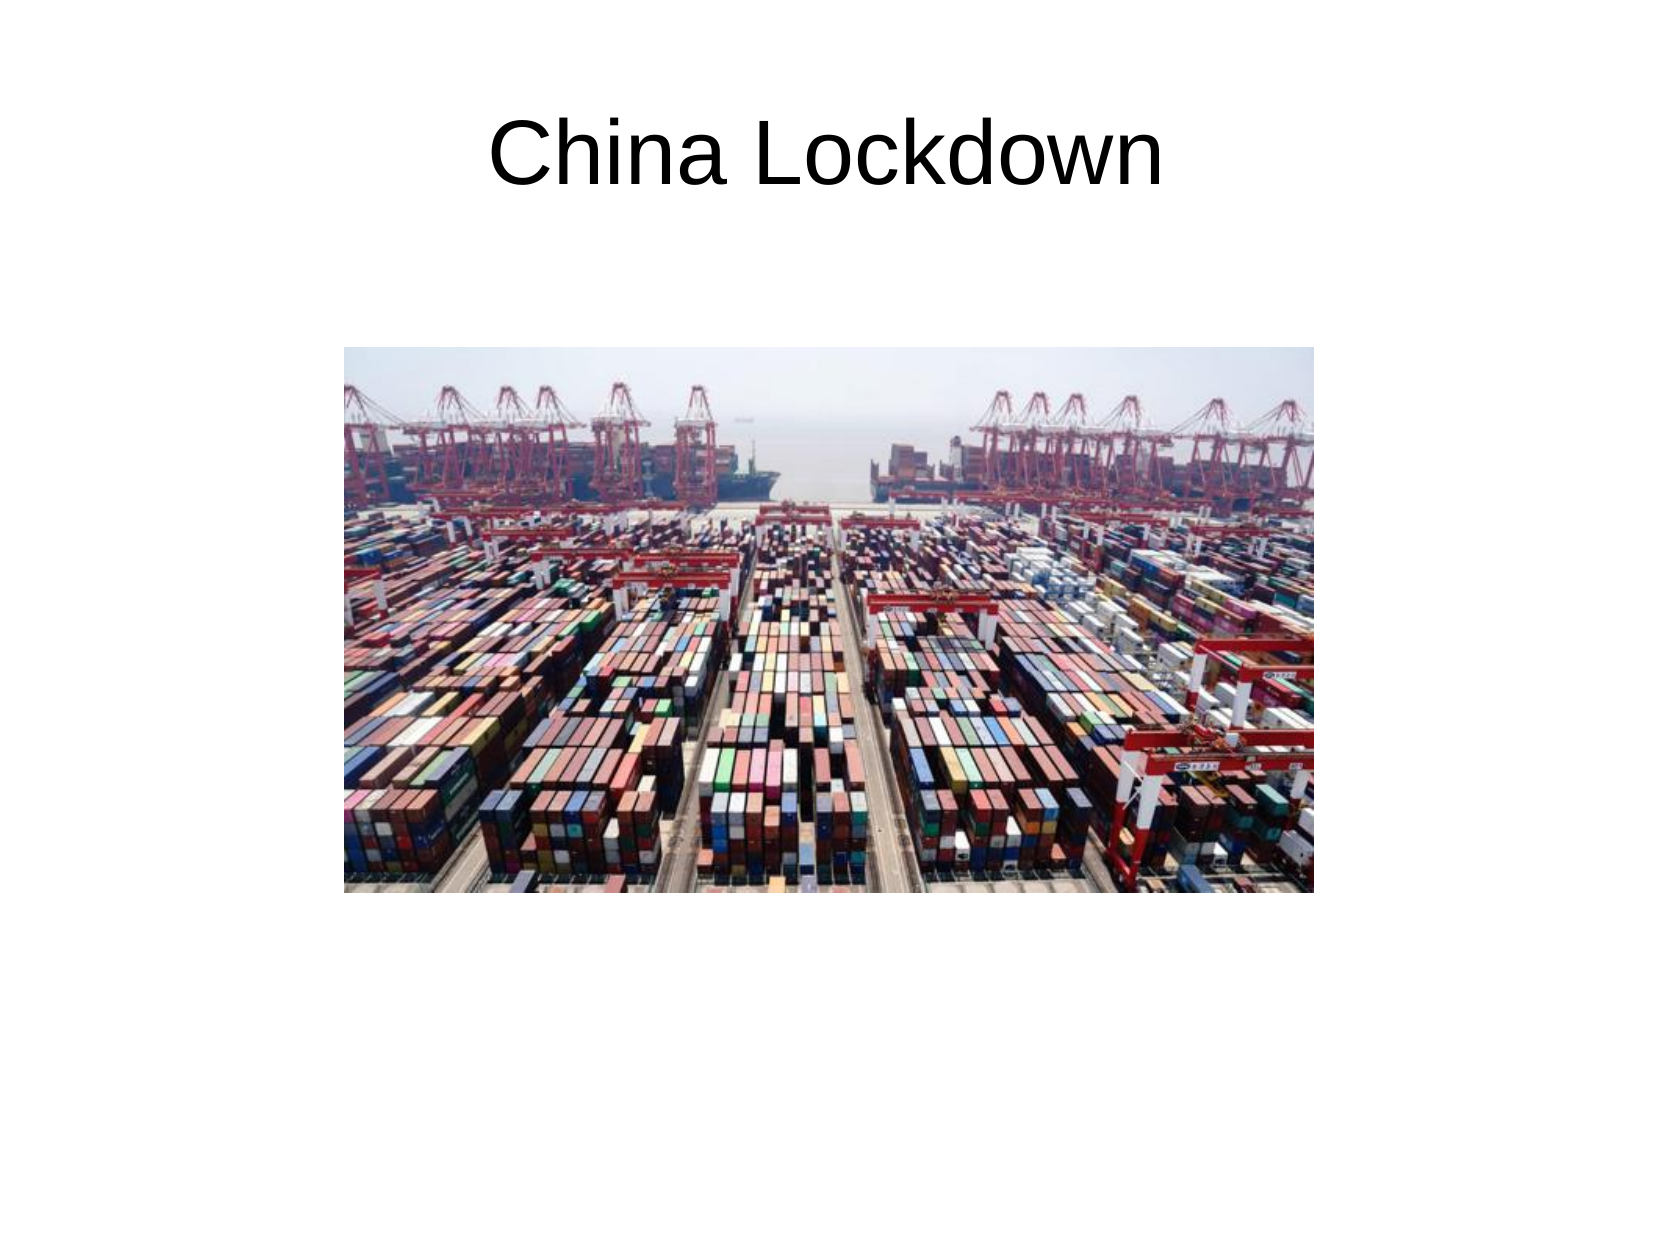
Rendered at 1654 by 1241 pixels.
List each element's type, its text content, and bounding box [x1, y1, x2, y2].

title China Lockdown [82, 49, 1571, 257]
picture [344, 347, 1314, 893]
